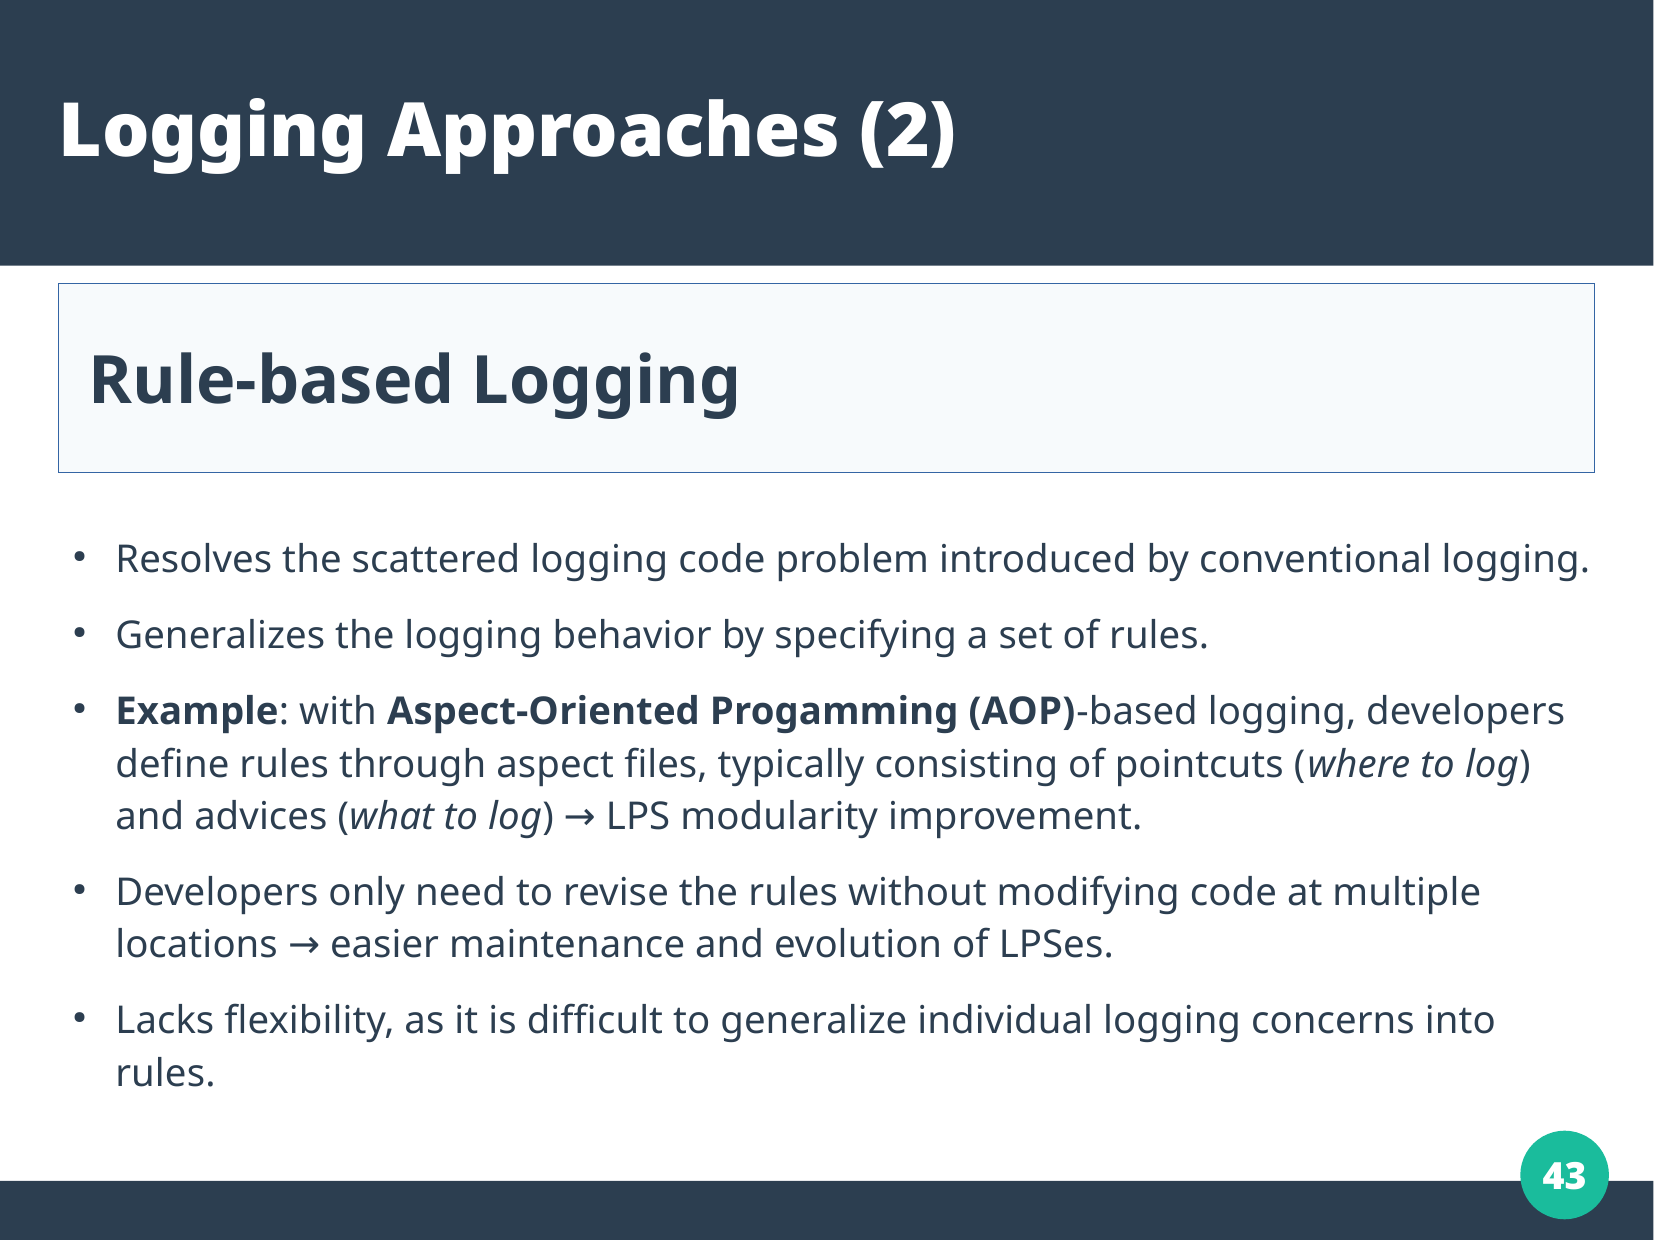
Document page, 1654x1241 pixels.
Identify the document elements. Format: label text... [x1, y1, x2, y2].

text_box [58, 283, 1595, 473]
text_box Rule-based Logging [53, 307, 1560, 449]
title Logging Approaches (2) [58, 49, 1595, 207]
list Resolves the scattered logging code problem introduced by conventional logging. Generalizes the logging behavior by specifying a set of rules. Example: with Aspect-Oriented Progamming (AOP)-based logging, developers define rules through aspect files, typically consisting of pointcuts (where to log) and advices (what to log) → LPS modularity improvement. Developers only need to revise the rules without modifying code at multiple locations → easier maintenance and evolution of LPSes. Lacks flexibility, as it is difficult to generalize individual logging concerns into rules. [58, 531, 1595, 1152]
